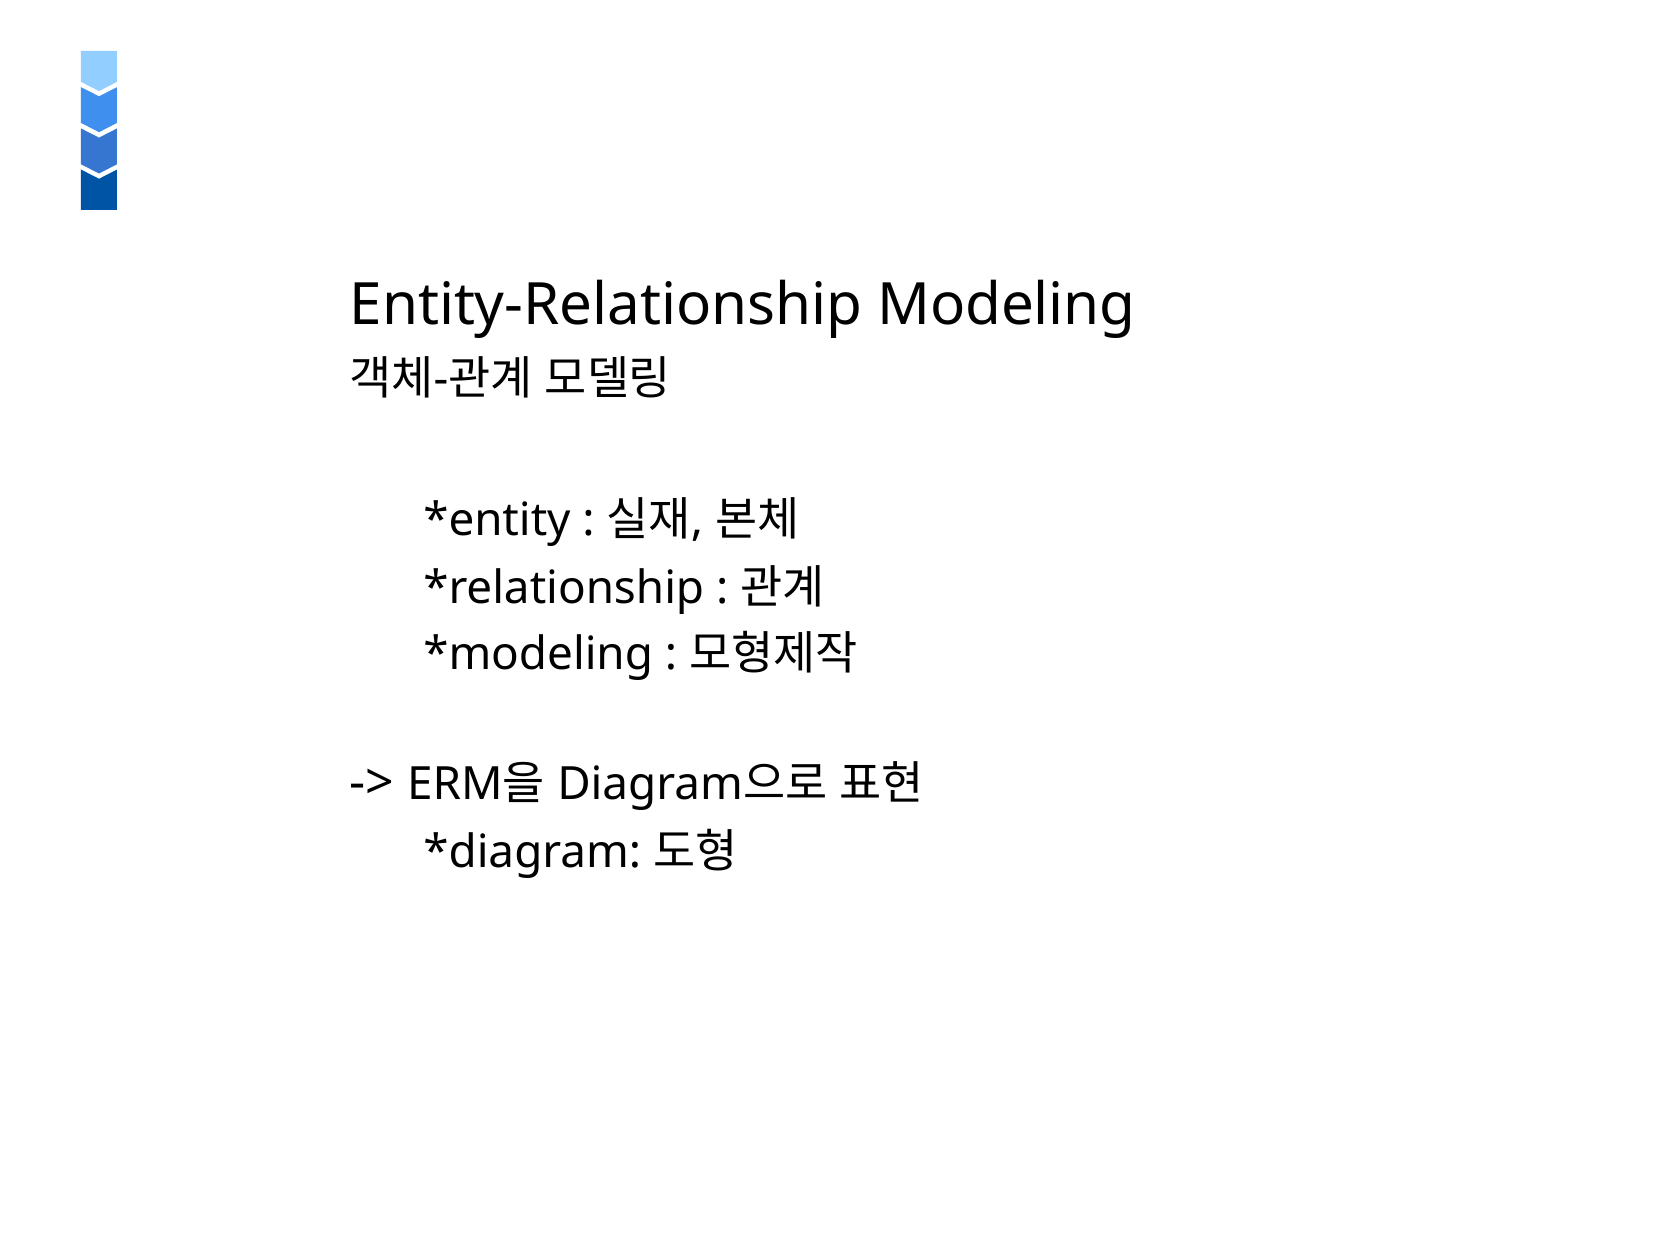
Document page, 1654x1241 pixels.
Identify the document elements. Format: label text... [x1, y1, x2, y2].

subtitle Entity-Relationship Modeling 객체-관계 모델링 *entity : 실재, 본체 *relationship : 관계 *modeling : 모형제작 -> ERM을 Diagram으로 표현 *diagram: 도형 [349, 287, 1297, 858]
picture [80, 47, 117, 213]
